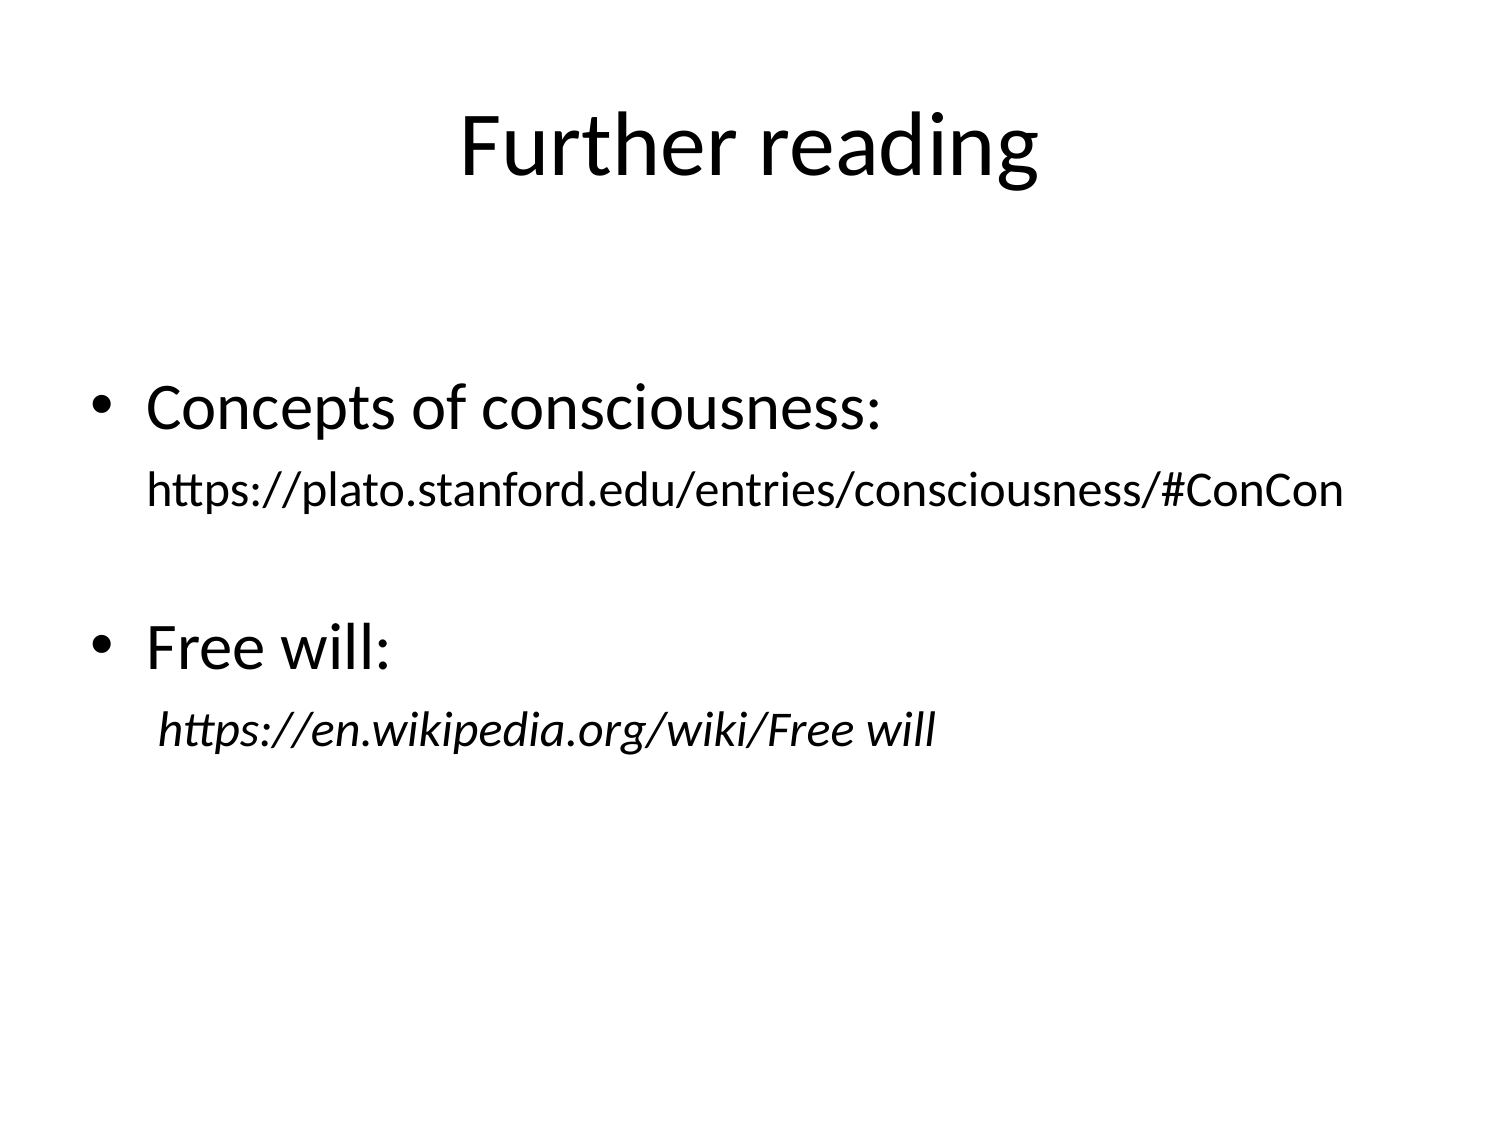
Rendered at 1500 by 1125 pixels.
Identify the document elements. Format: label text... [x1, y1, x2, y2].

title Further reading [75, 45, 1425, 233]
list Concepts of consciousness: https://plato.stanford.edu/entries/consciousness/#ConCon Free will: https://en.wikipedia.org/wiki/Free will [75, 262, 1425, 1005]
